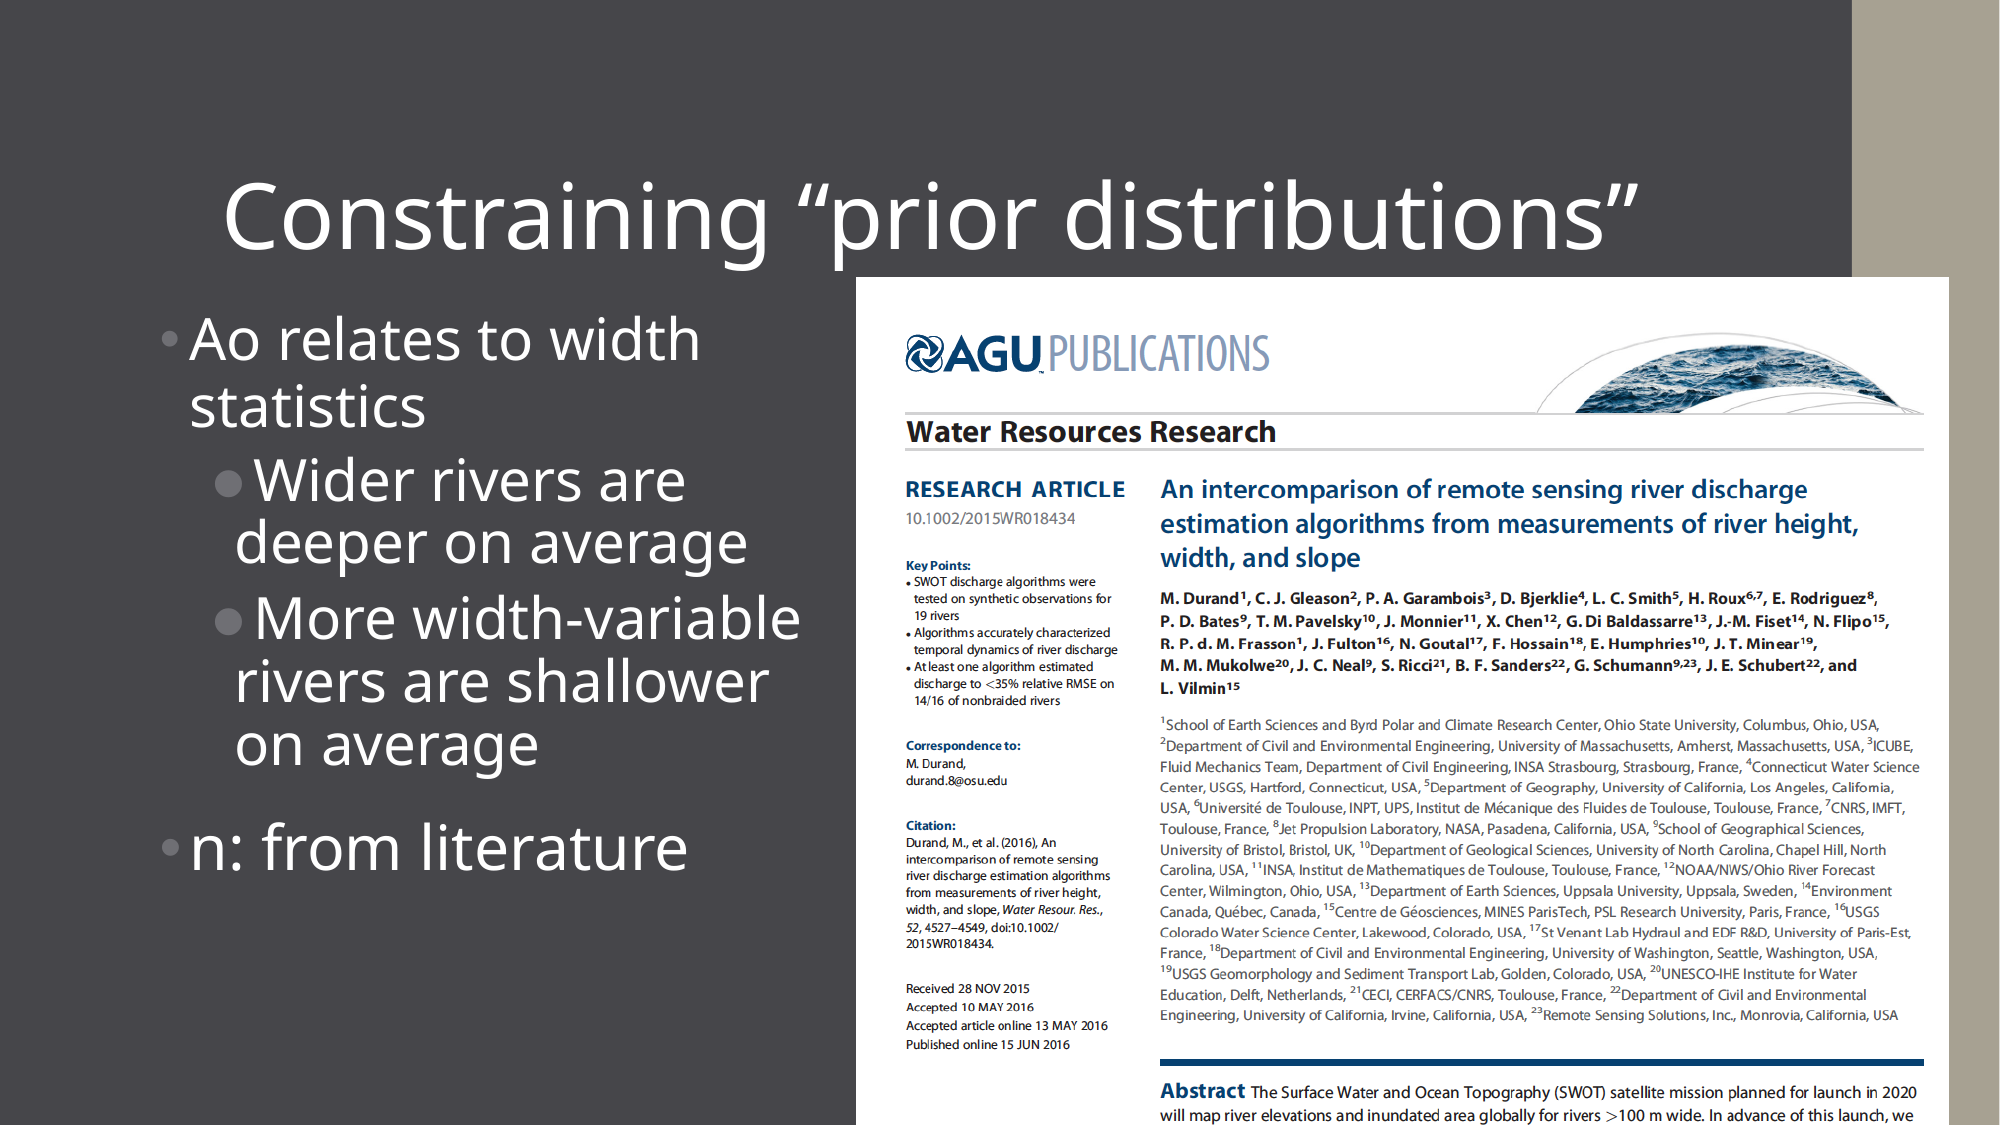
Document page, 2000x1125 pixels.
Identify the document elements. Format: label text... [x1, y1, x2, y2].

picture [856, 277, 1949, 1125]
list Ao relates to width statistics Wider rivers are deeper on average More width-variable rivers are shallower on average n: from literature [144, 299, 843, 1014]
title Constraining “prior distributions” [206, 60, 1797, 278]
